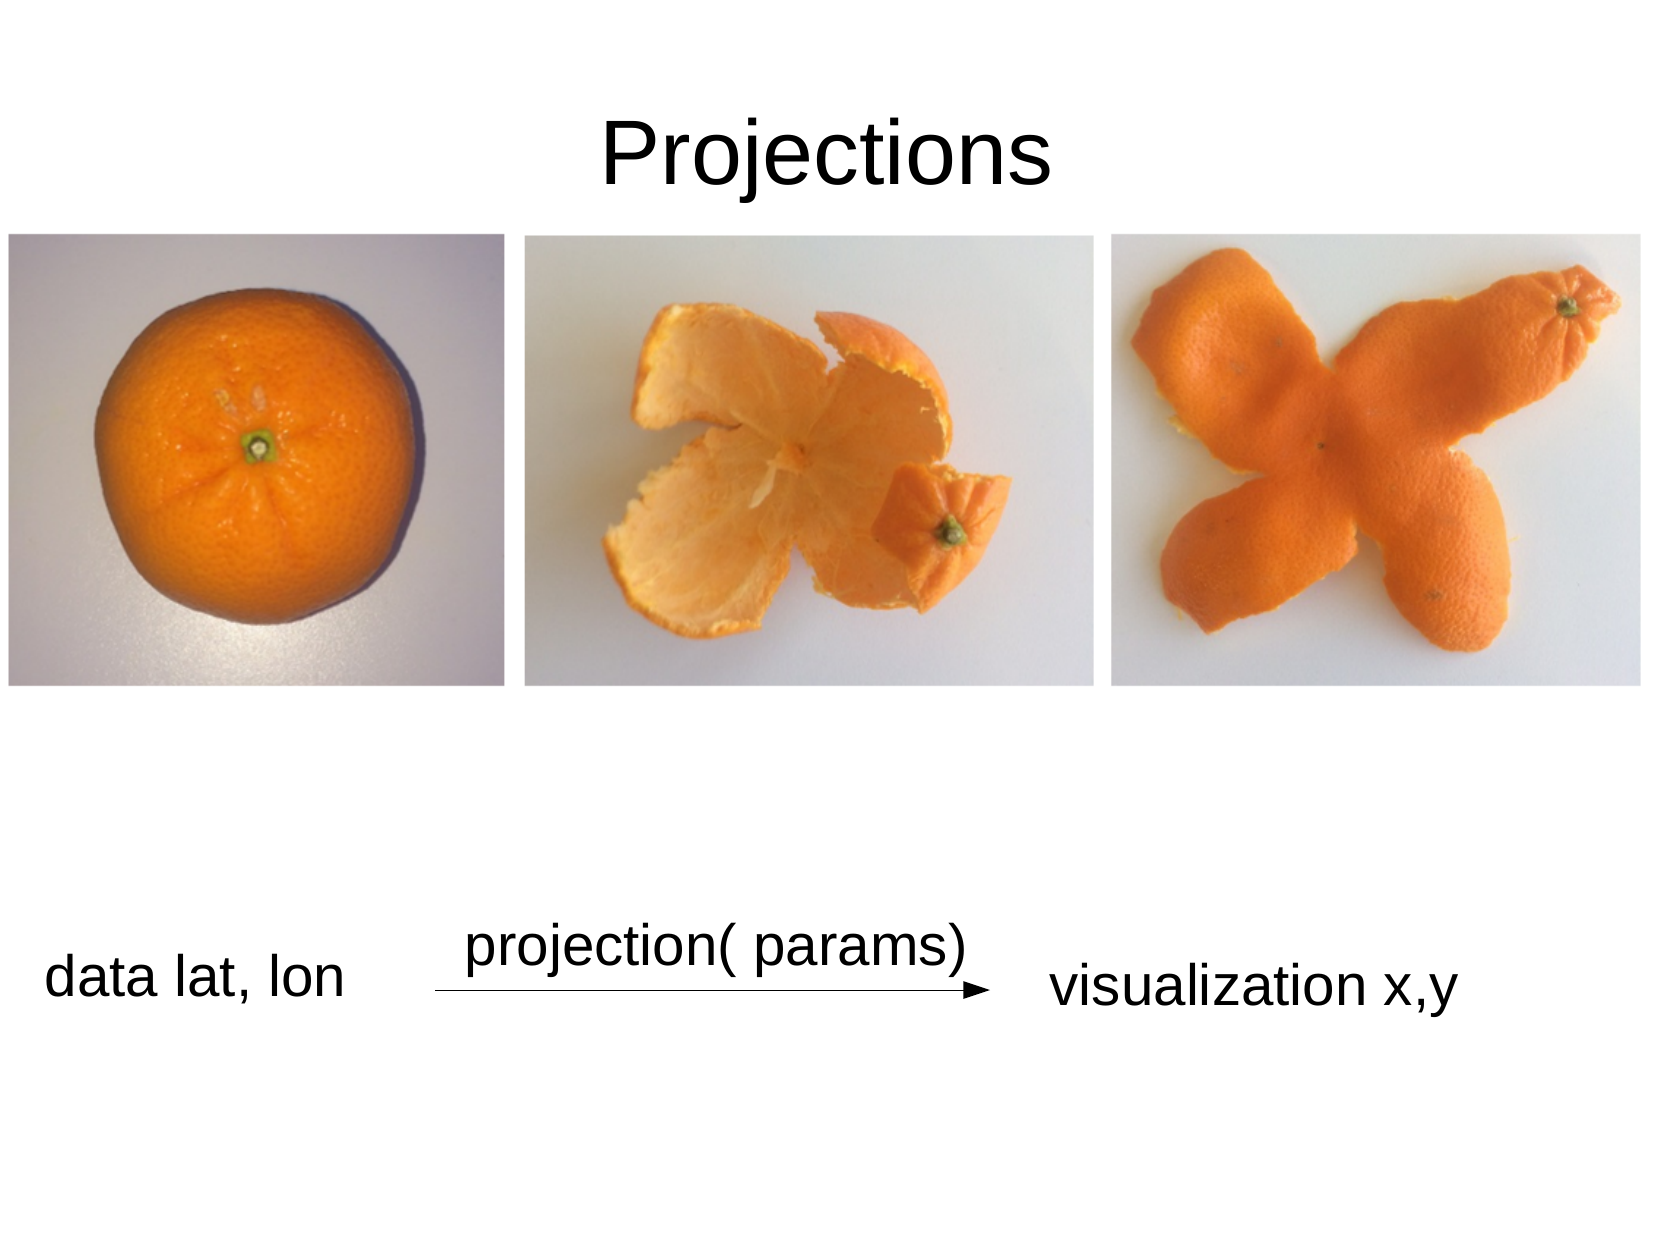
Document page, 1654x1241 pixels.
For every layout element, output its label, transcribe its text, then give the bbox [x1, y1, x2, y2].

title Projections [82, 49, 1571, 224]
text_box visualization x,y [1035, 945, 1531, 1090]
text_box projection( params) [450, 905, 1021, 1051]
picture [0, 224, 1654, 692]
text_box data lat, lon [30, 936, 406, 1036]
